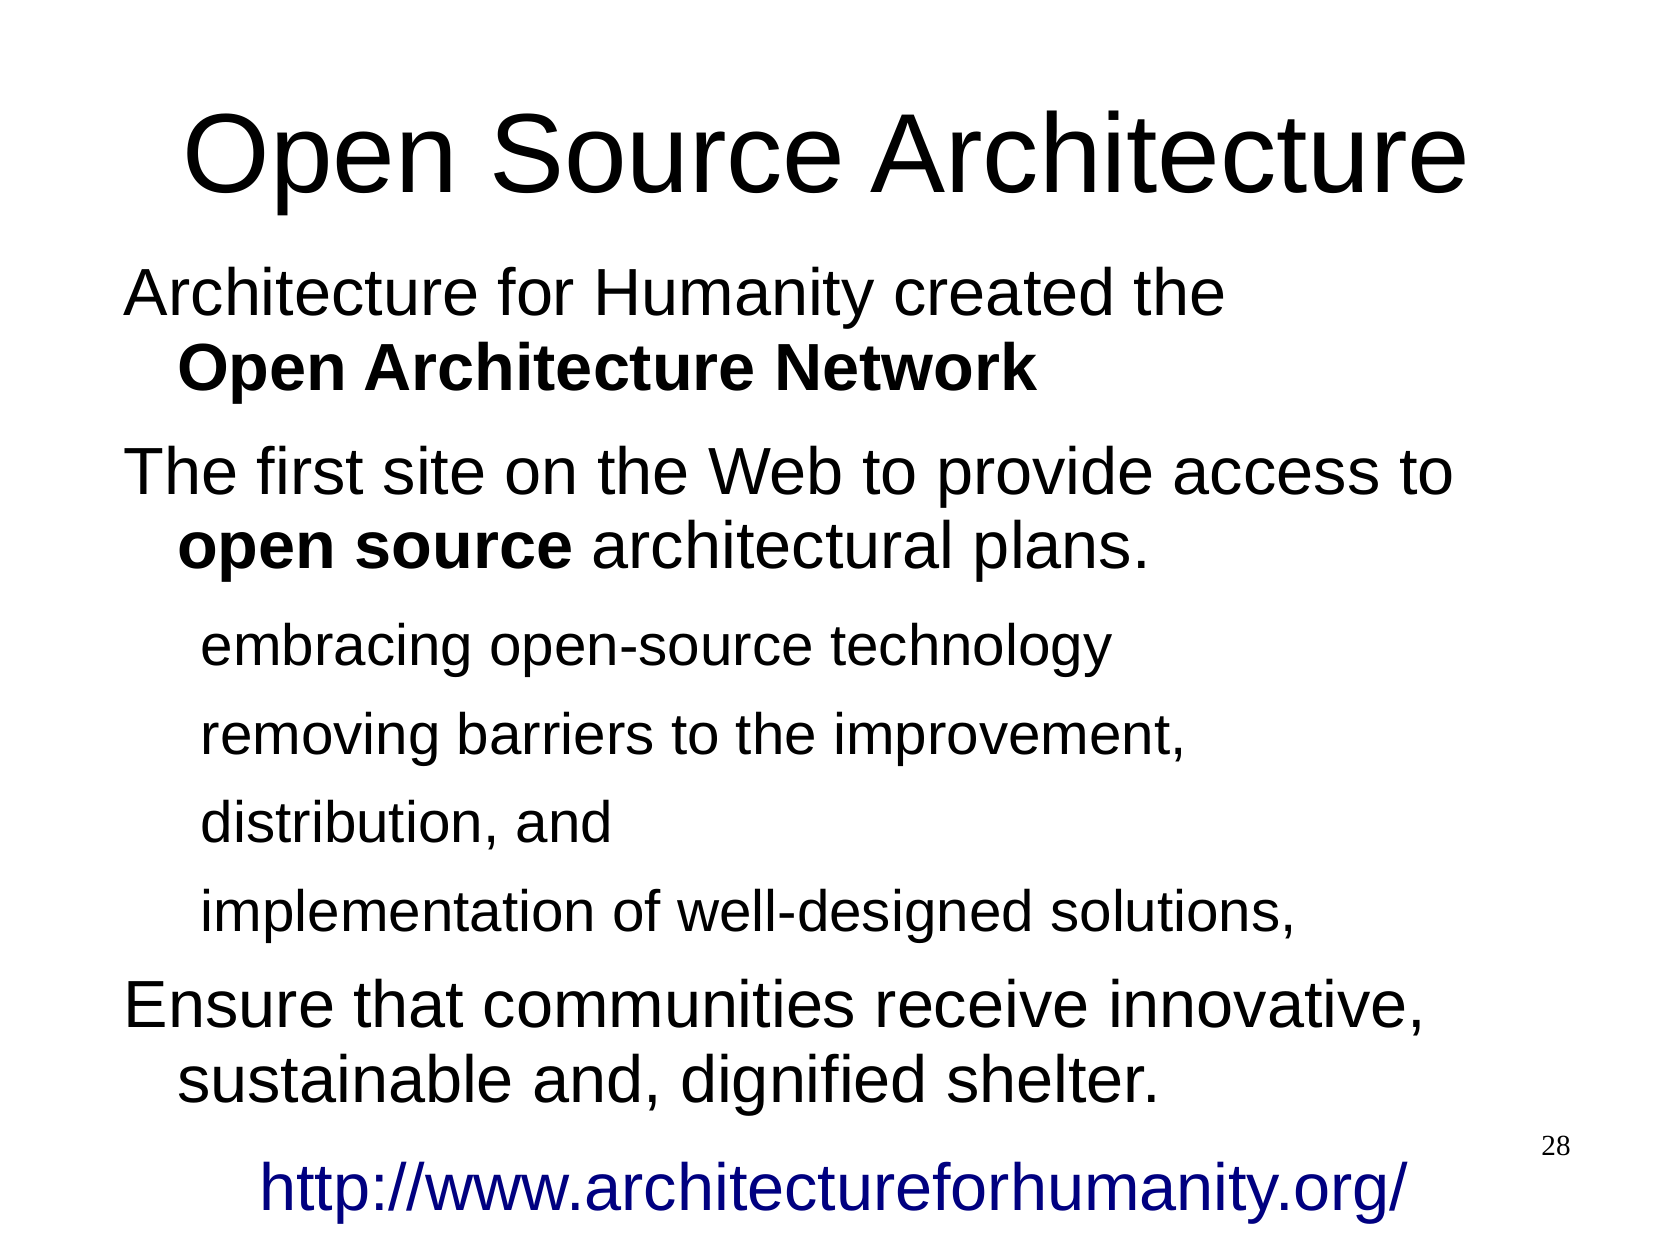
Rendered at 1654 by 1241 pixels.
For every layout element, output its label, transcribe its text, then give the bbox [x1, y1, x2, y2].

list Architecture for Humanity created the Open Architecture Network The first site on the Web to provide access to open source architectural plans. embracing open-source technology removing barriers to the improvement, distribution, and implementation of well-designed solutions, Ensure that communities receive innovative, sustainable and, dignified shelter. [106, 254, 1562, 1117]
title Open Source Architecture [82, 49, 1571, 257]
text_box http://www.architectureforhumanity.org/ [187, 1142, 1501, 1233]
